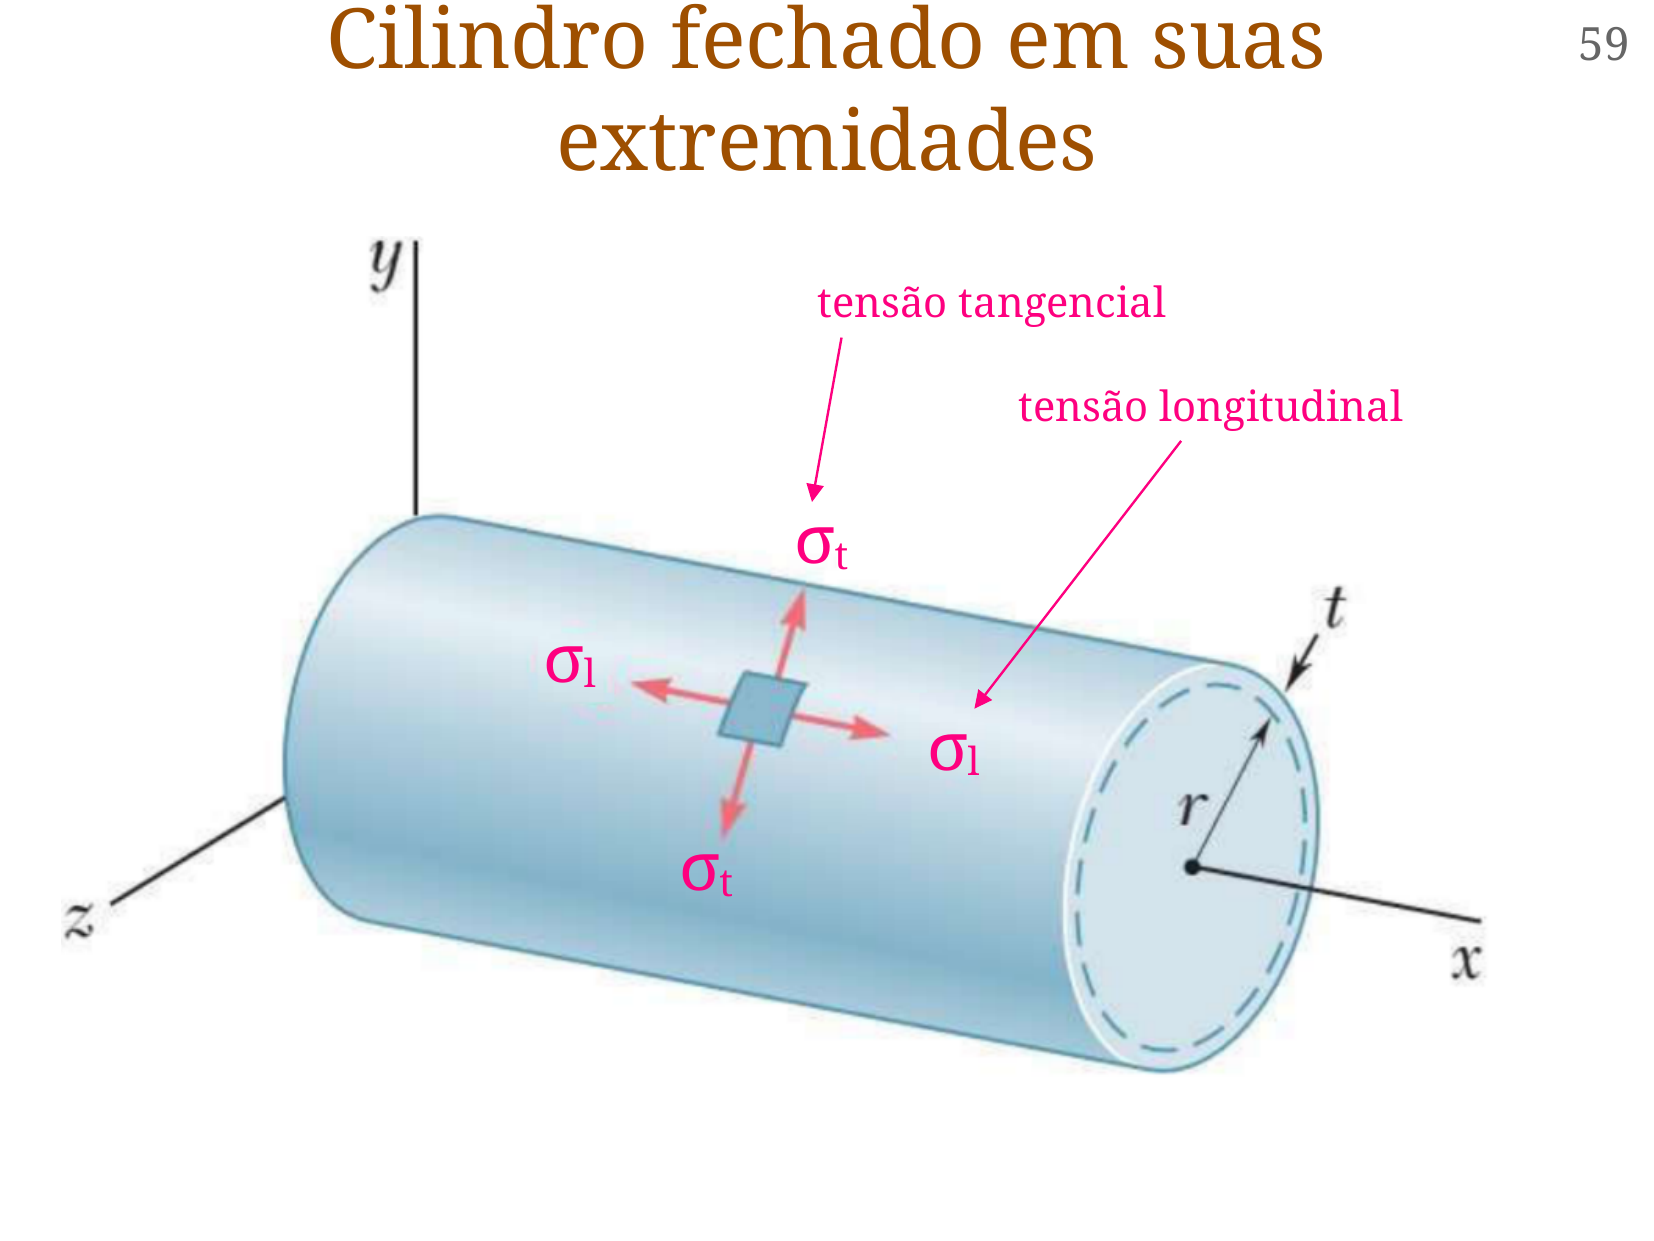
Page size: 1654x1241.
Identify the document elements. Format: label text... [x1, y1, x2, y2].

text_box σt [779, 485, 864, 591]
text_box tensão longitudinal [1003, 369, 1521, 441]
text_box tensão tangencial [803, 265, 1182, 338]
text_box σl [912, 691, 995, 798]
text_box σl [528, 603, 611, 709]
text_box σt [664, 812, 748, 918]
picture [61, 236, 1492, 1078]
title Cilindro fechado em suas extremidades [59, 0, 1595, 191]
